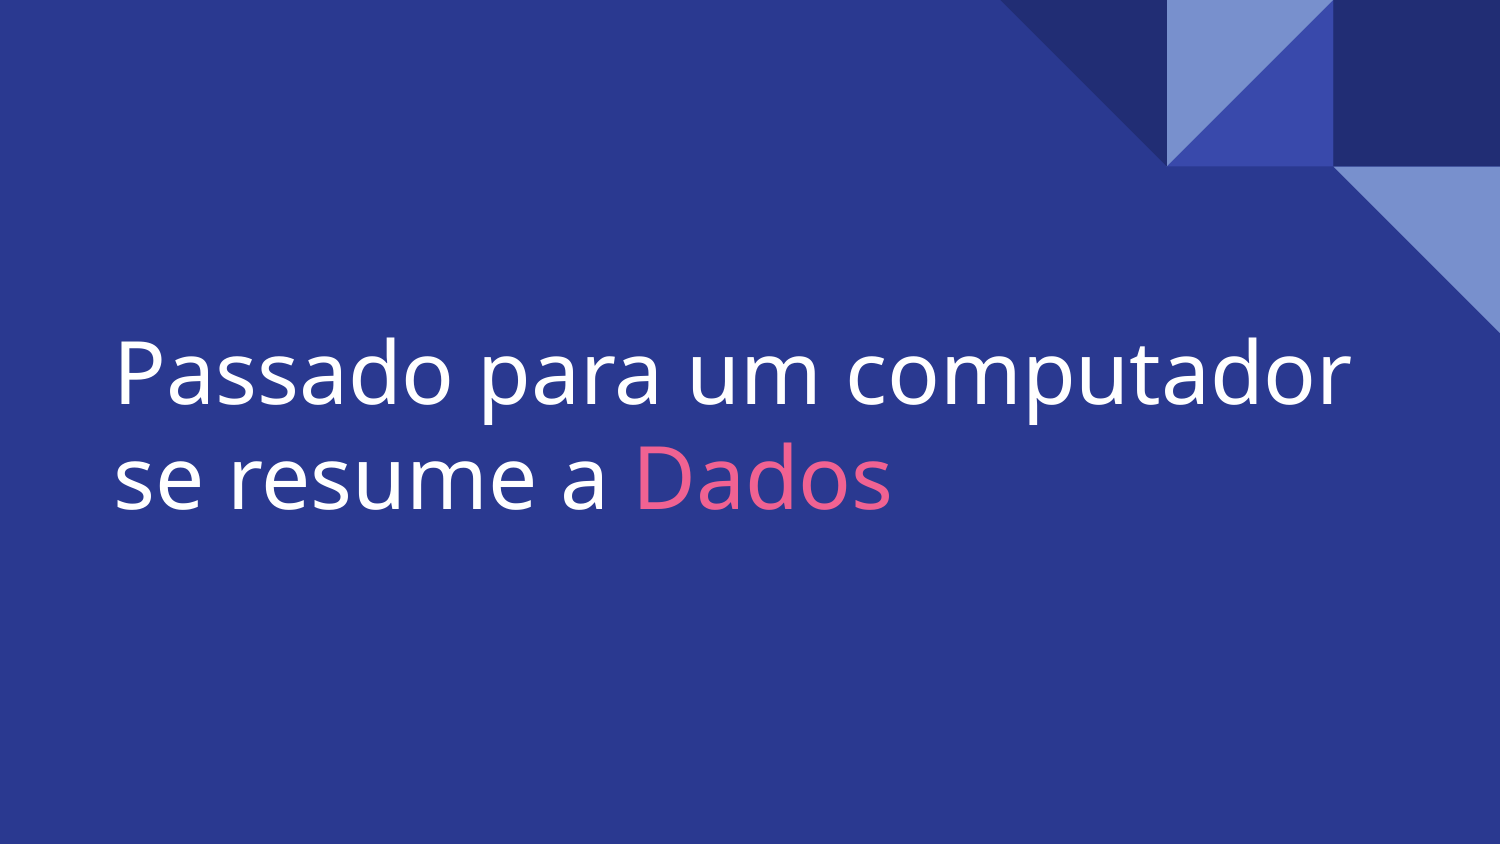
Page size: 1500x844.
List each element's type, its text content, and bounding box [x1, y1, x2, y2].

title Passado para um computador se resume a Dados [98, 353, 1447, 491]
